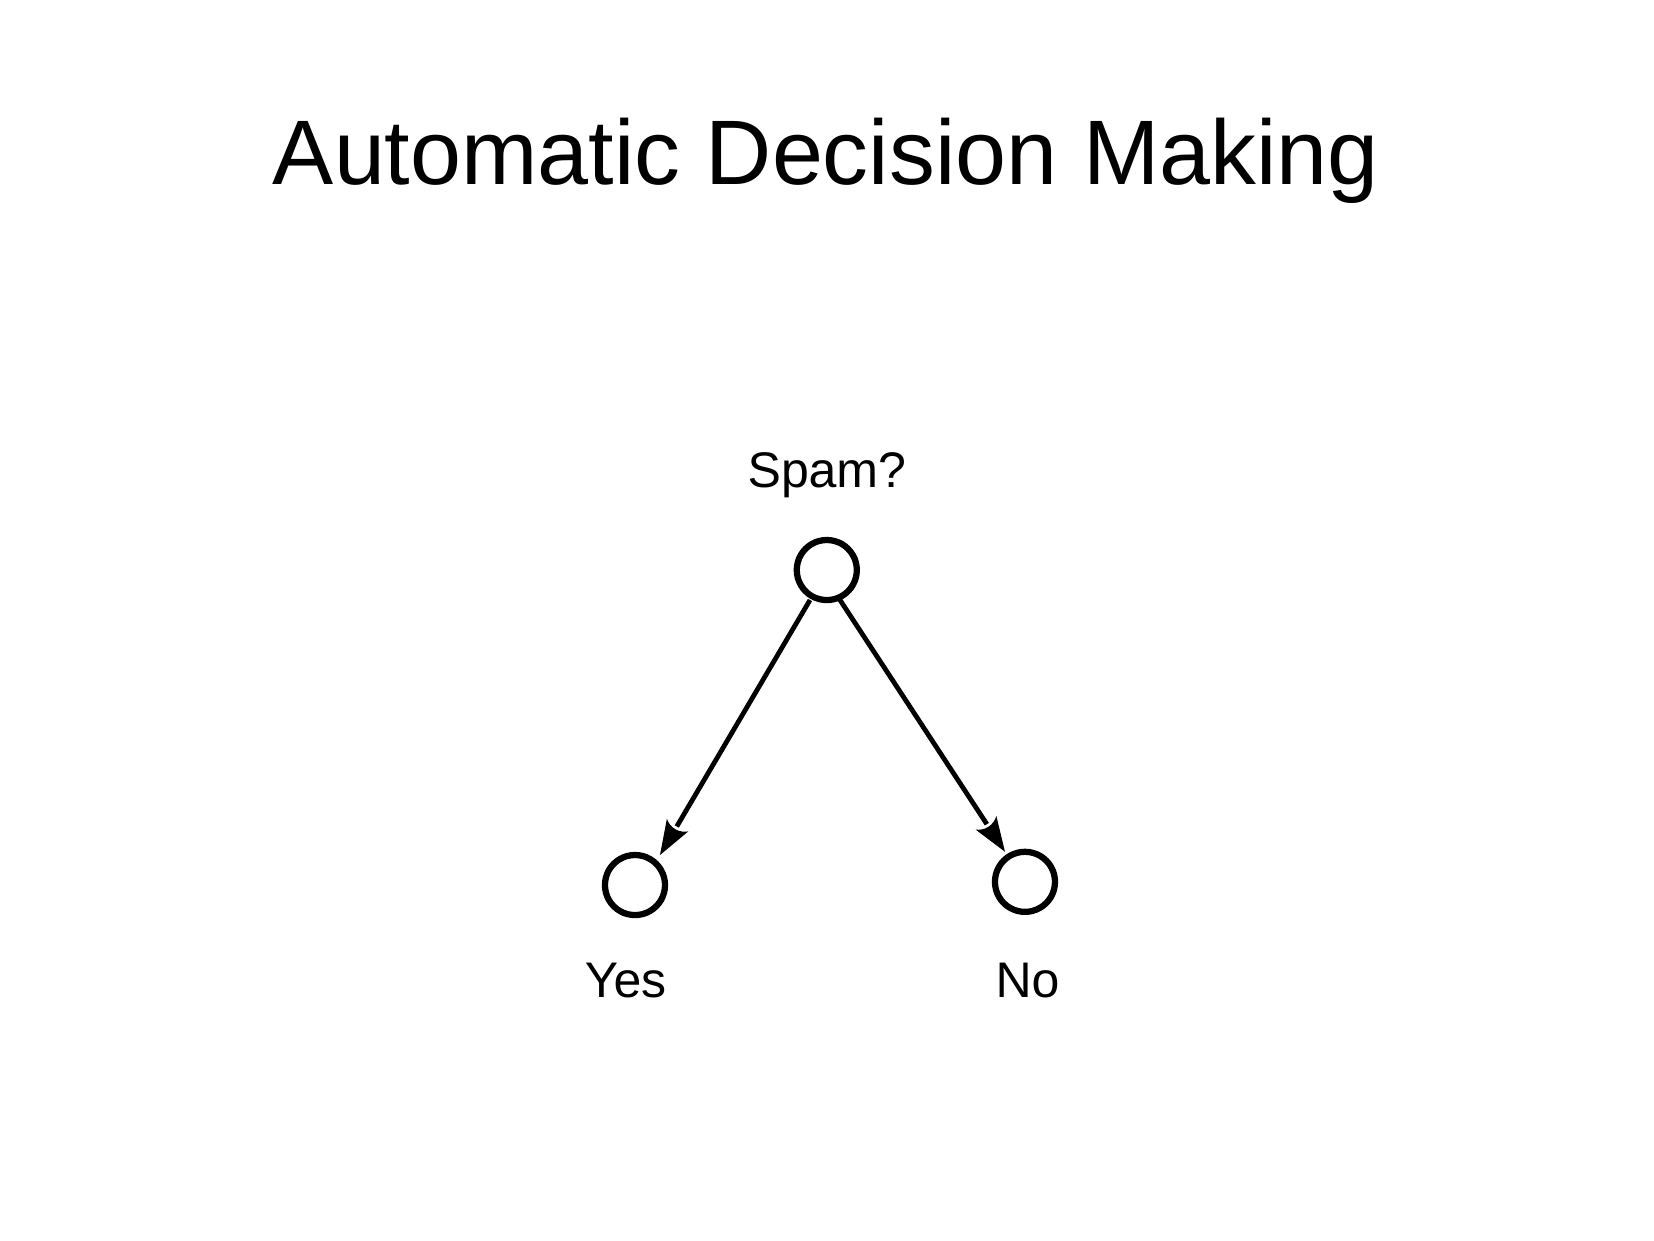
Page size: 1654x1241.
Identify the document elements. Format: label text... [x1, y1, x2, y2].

text_box [604, 855, 666, 916]
text_box [796, 540, 857, 601]
text_box No [980, 945, 1086, 1044]
text_box Yes [570, 945, 691, 1072]
text_box Spam? [676, 435, 977, 506]
text_box [994, 851, 1056, 912]
title Automatic Decision Making [82, 49, 1571, 257]
